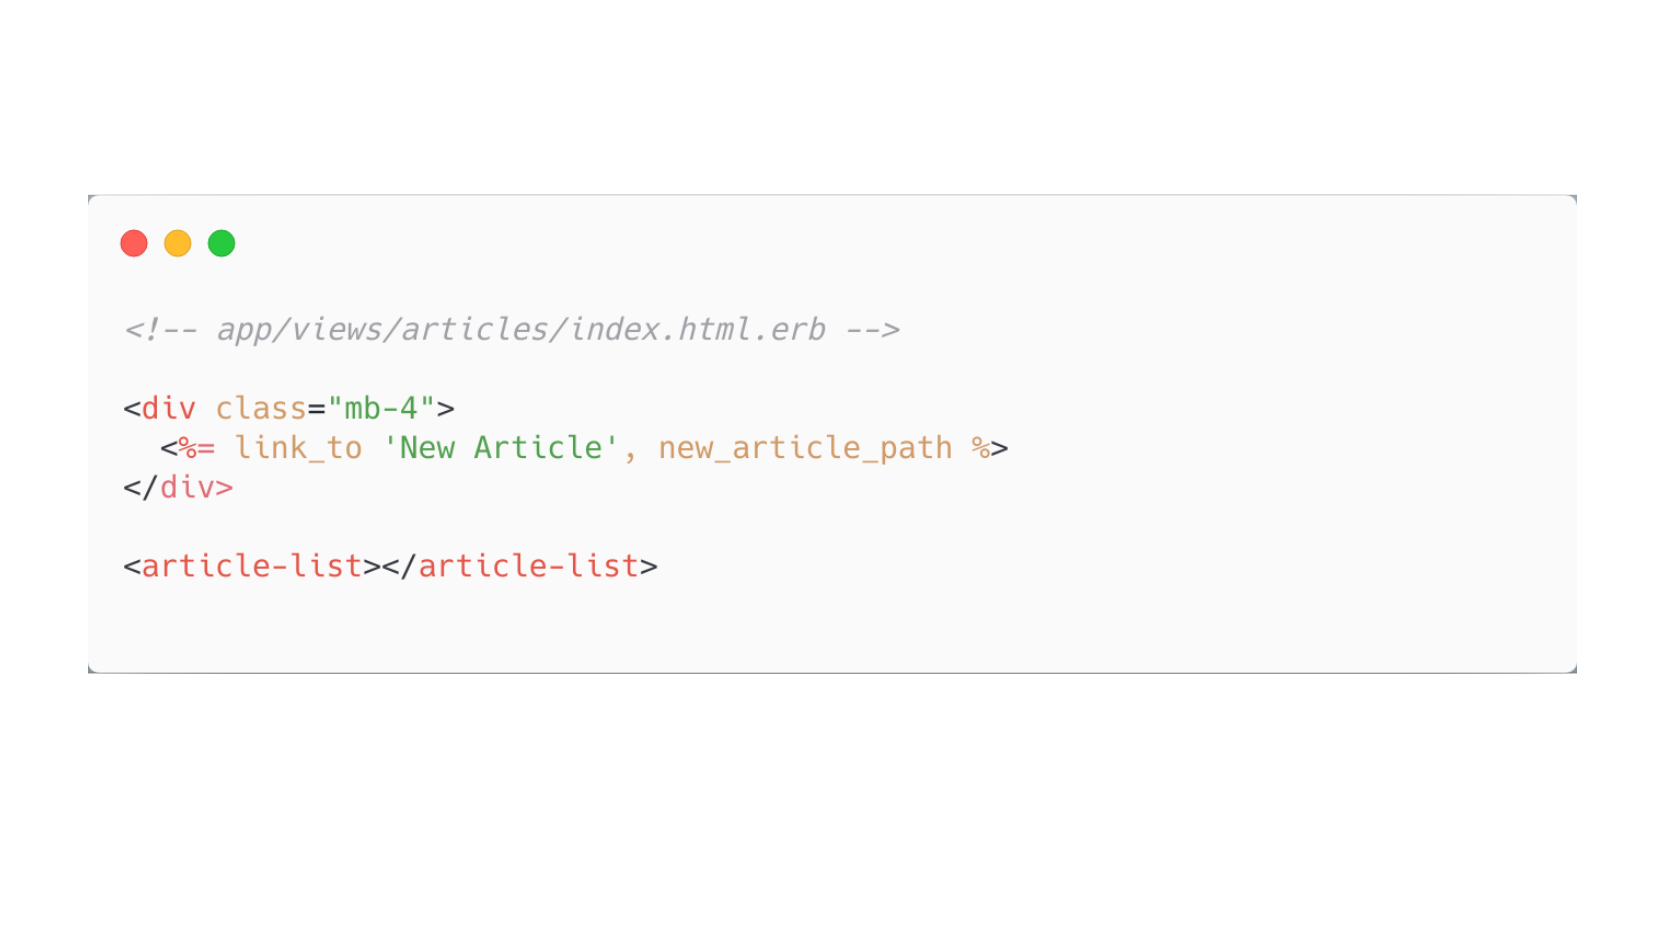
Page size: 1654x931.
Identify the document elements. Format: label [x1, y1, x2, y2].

picture [88, 194, 1577, 674]
